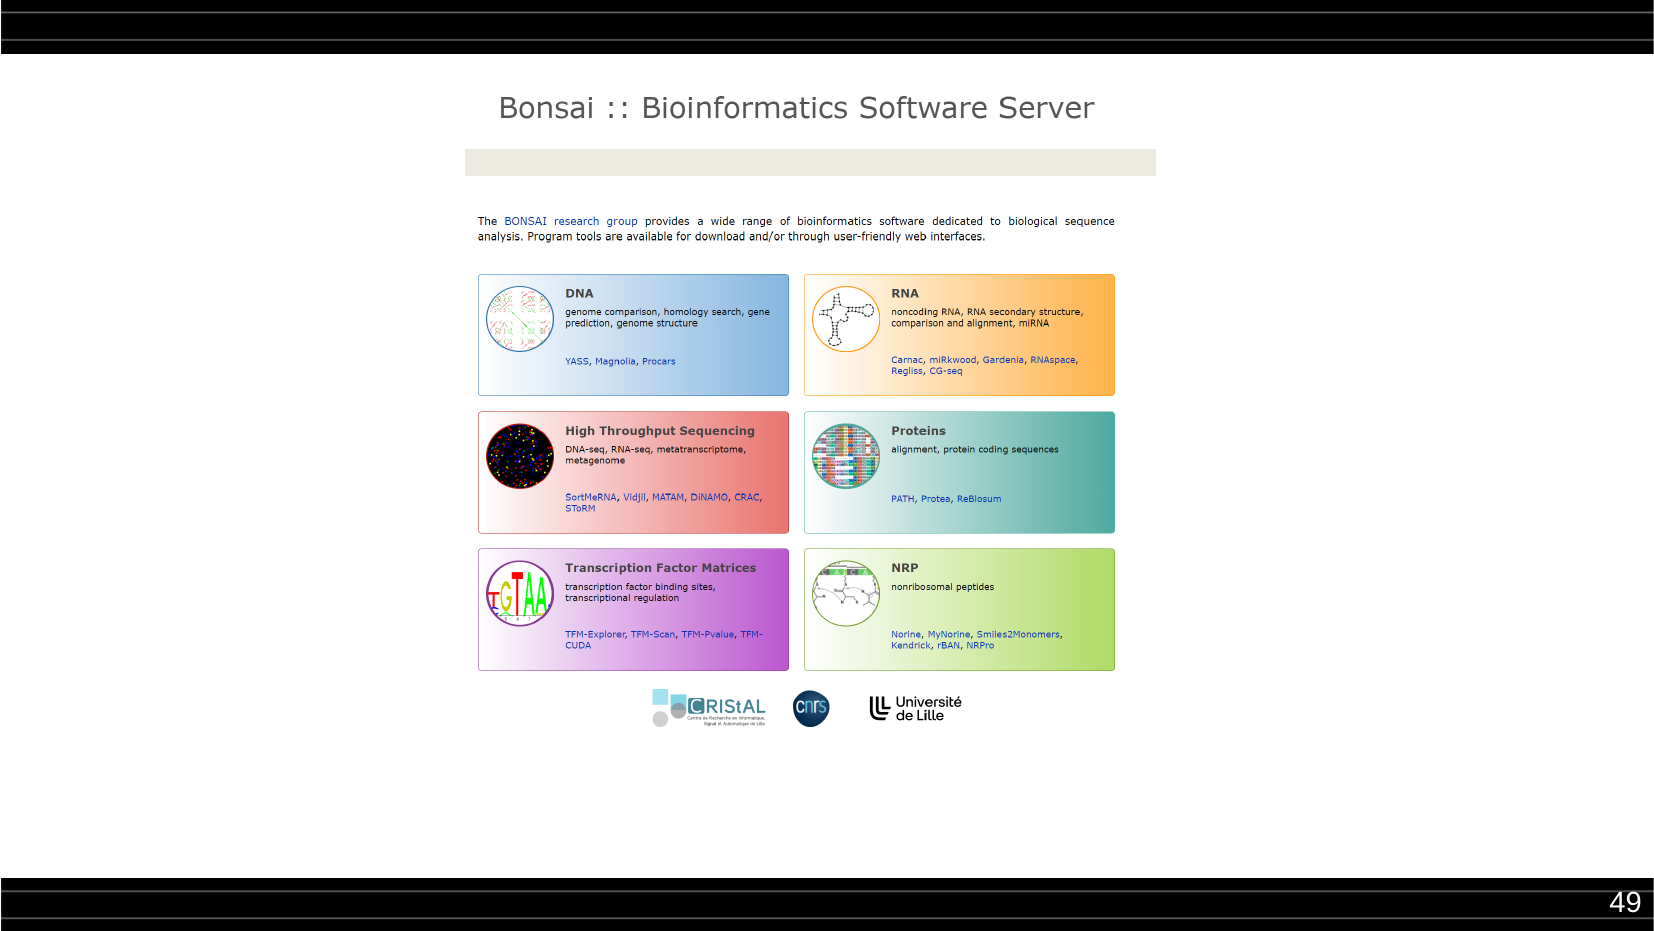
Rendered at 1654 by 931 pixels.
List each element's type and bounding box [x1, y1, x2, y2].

picture [465, 69, 1156, 751]
picture [1, 0, 1654, 54]
picture [1, 878, 1654, 931]
